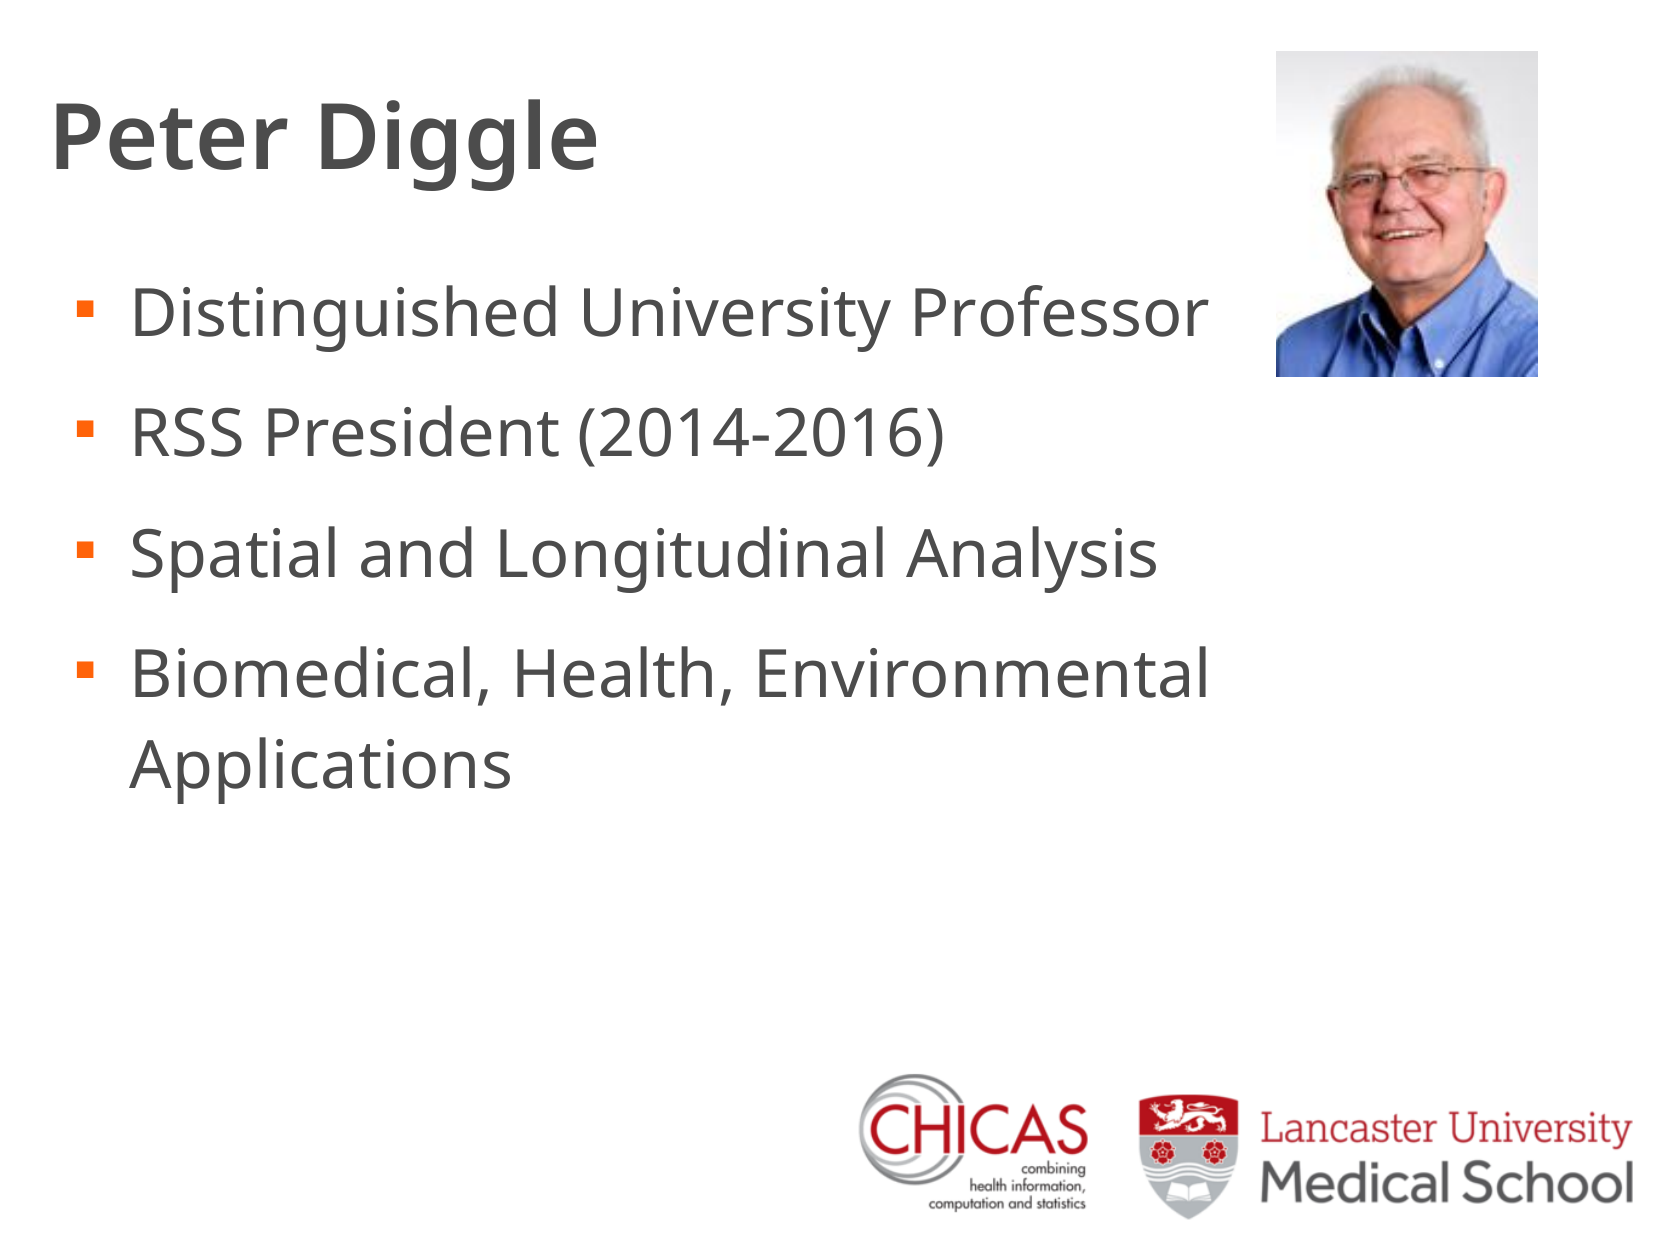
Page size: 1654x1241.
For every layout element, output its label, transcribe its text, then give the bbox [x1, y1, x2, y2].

list Distinguished University Professor RSS President (2014-2016) Spatial and Longitudinal Analysis Biomedical, Health, Environmental Applications [59, 265, 1350, 1092]
picture [105, 4, 1654, 1241]
title Peter Diggle [48, 62, 1270, 206]
